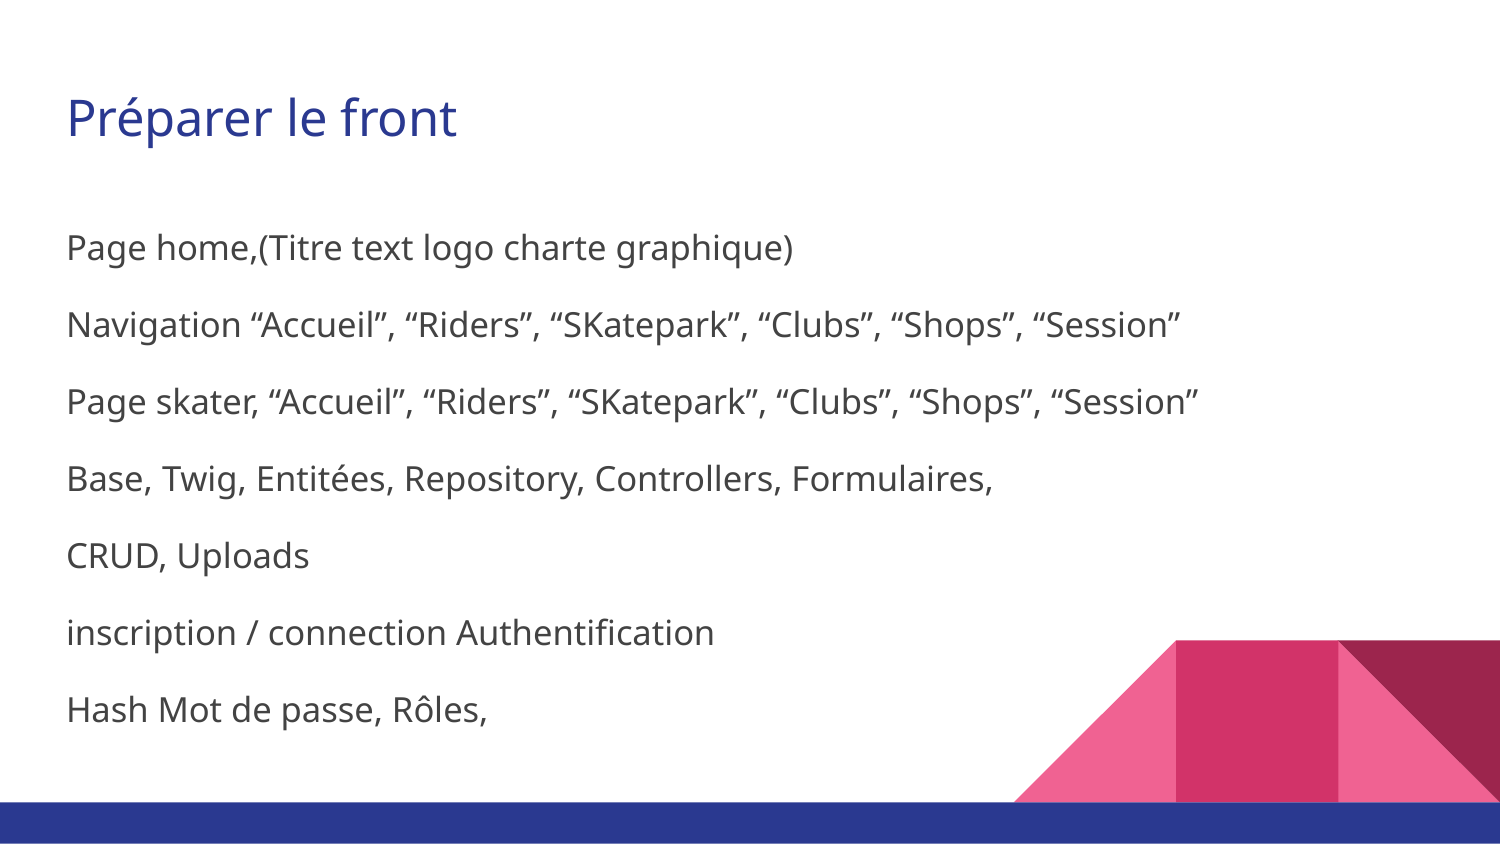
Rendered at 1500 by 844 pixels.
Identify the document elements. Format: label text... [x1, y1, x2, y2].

title Préparer le front [51, 67, 1449, 167]
list Page home,(Titre text logo charte graphique) Navigation “Accueil”, “Riders”, “SKatepark”, “Clubs”, “Shops”, “Session” Page skater, “Accueil”, “Riders”, “SKatepark”, “Clubs”, “Shops”, “Session” Base, Twig, Entitées, Repository, Controllers, Formulaires, CRUD, Uploads inscription / connection Authentification Hash Mot de passe, Rôles, [51, 201, 1449, 750]
